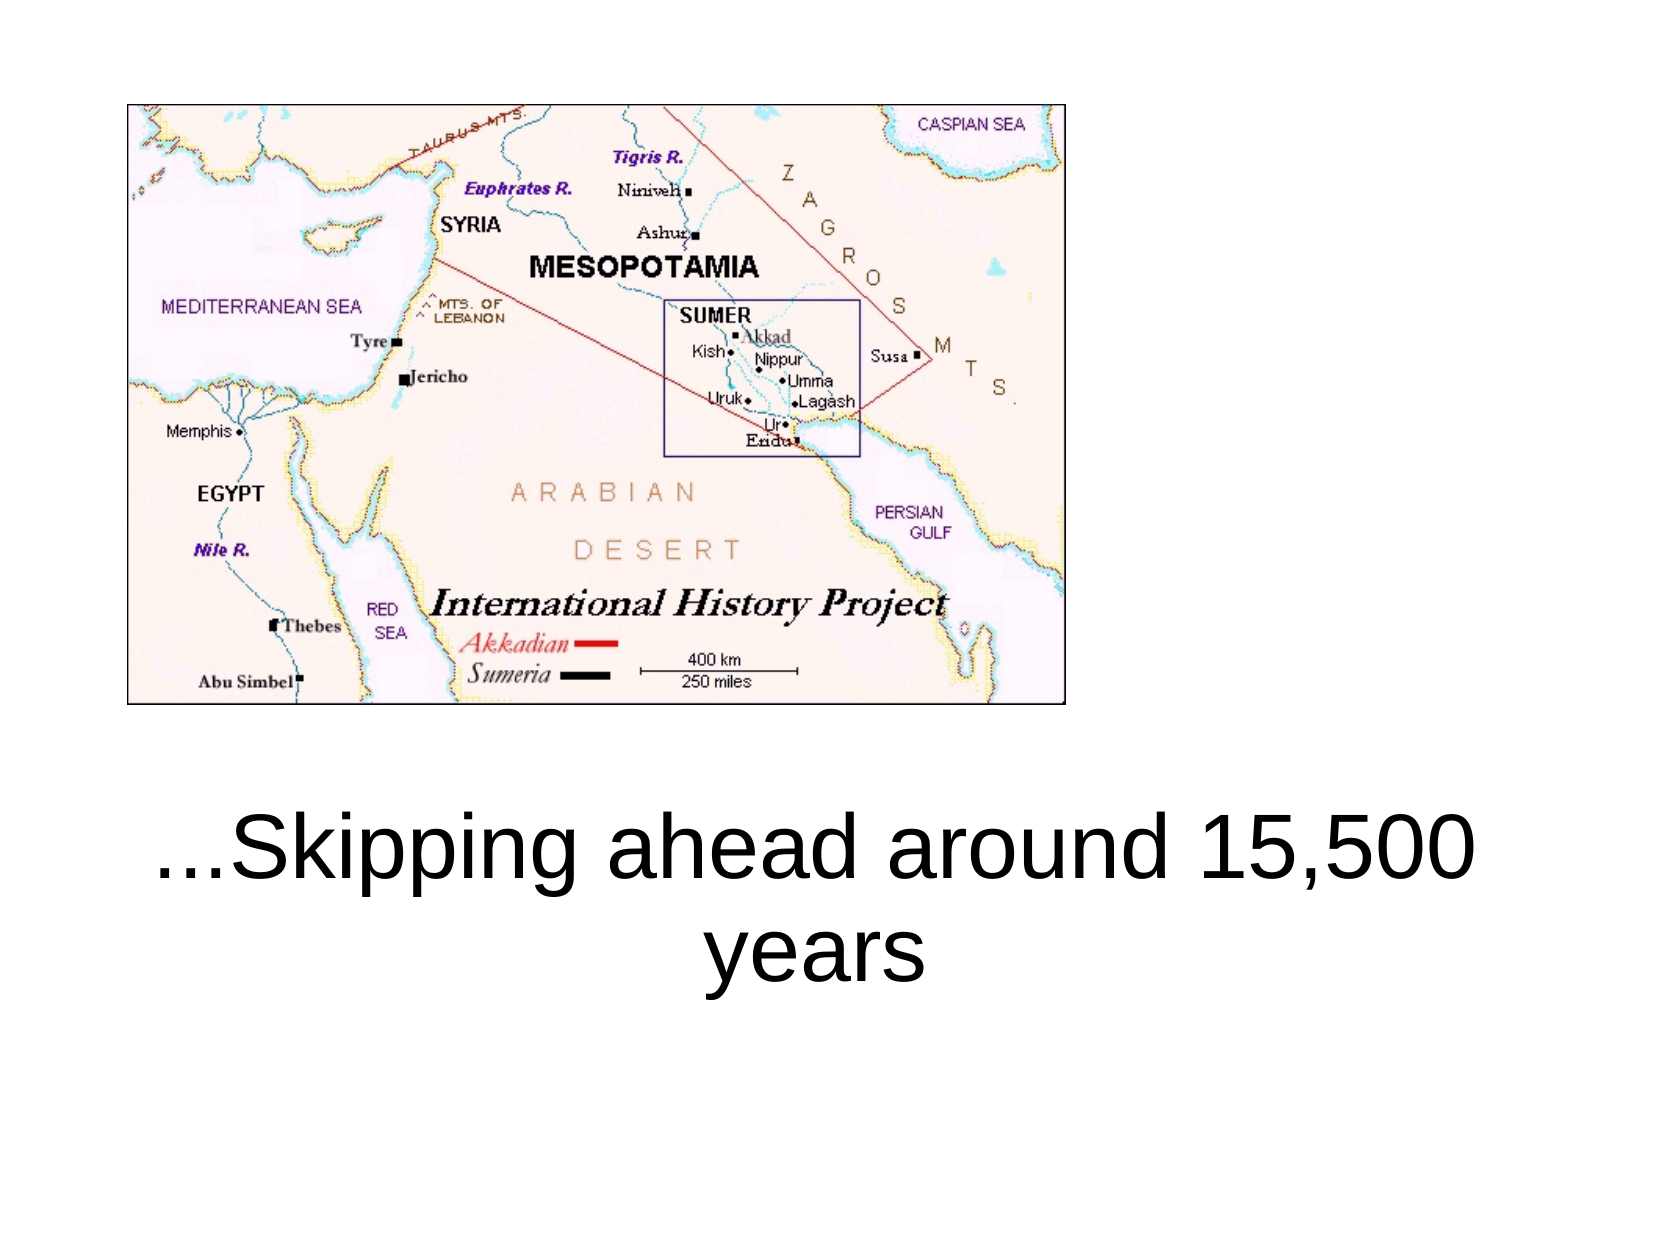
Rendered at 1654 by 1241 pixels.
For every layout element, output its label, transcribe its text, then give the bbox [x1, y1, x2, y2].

title ...Skipping ahead around 15,500 years [71, 795, 1561, 1003]
picture [127, 104, 1066, 705]
